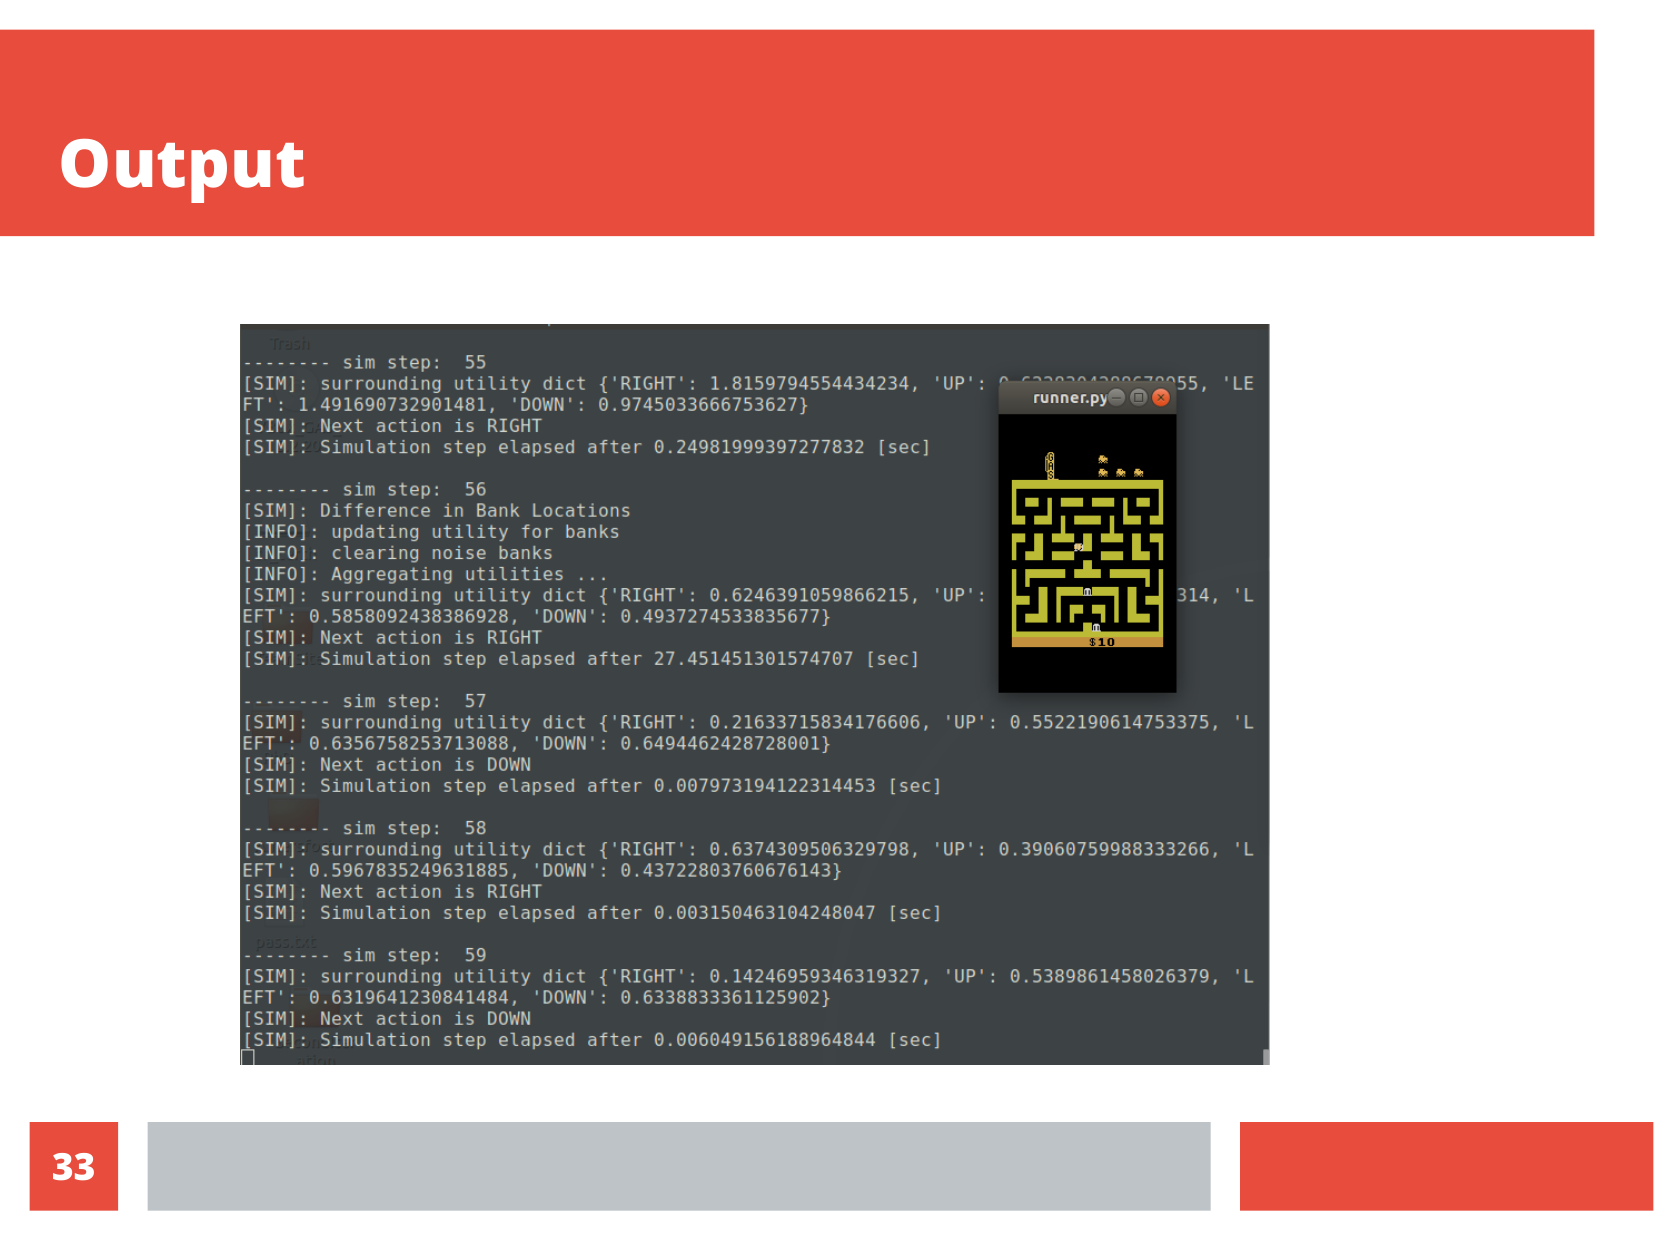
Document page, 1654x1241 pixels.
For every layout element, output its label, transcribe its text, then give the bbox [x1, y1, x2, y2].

picture [240, 324, 1270, 1065]
title Output [59, 59, 1595, 207]
